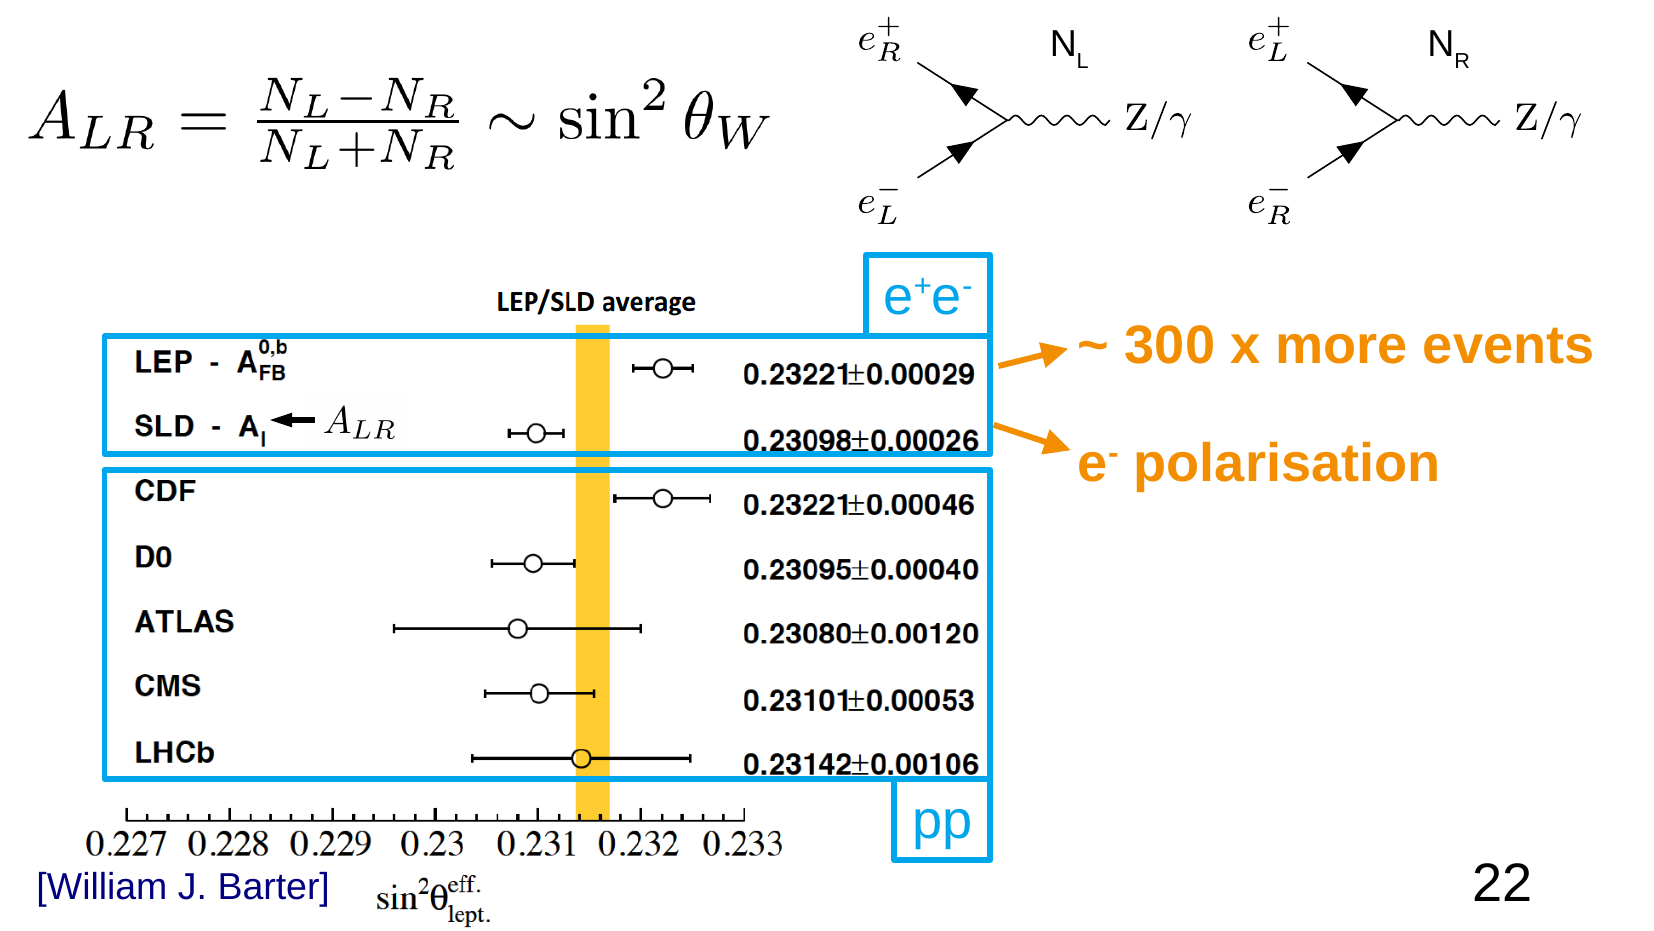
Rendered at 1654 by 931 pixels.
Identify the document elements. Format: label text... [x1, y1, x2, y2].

picture [1230, 0, 1598, 241]
picture [75, 277, 991, 931]
picture [0, 52, 802, 196]
picture [840, 0, 1208, 241]
text_box NR [1412, 15, 1486, 81]
text_box e+e- [865, 254, 991, 337]
text_box ~ 300 x more events [1063, 306, 1611, 383]
text_box e- polarisation [1063, 424, 1457, 501]
picture [108, 474, 986, 775]
picture [108, 340, 986, 450]
text_box [William J. Barter] [21, 858, 346, 916]
text_box pp [894, 779, 991, 861]
text_box NL [1035, 15, 1104, 81]
